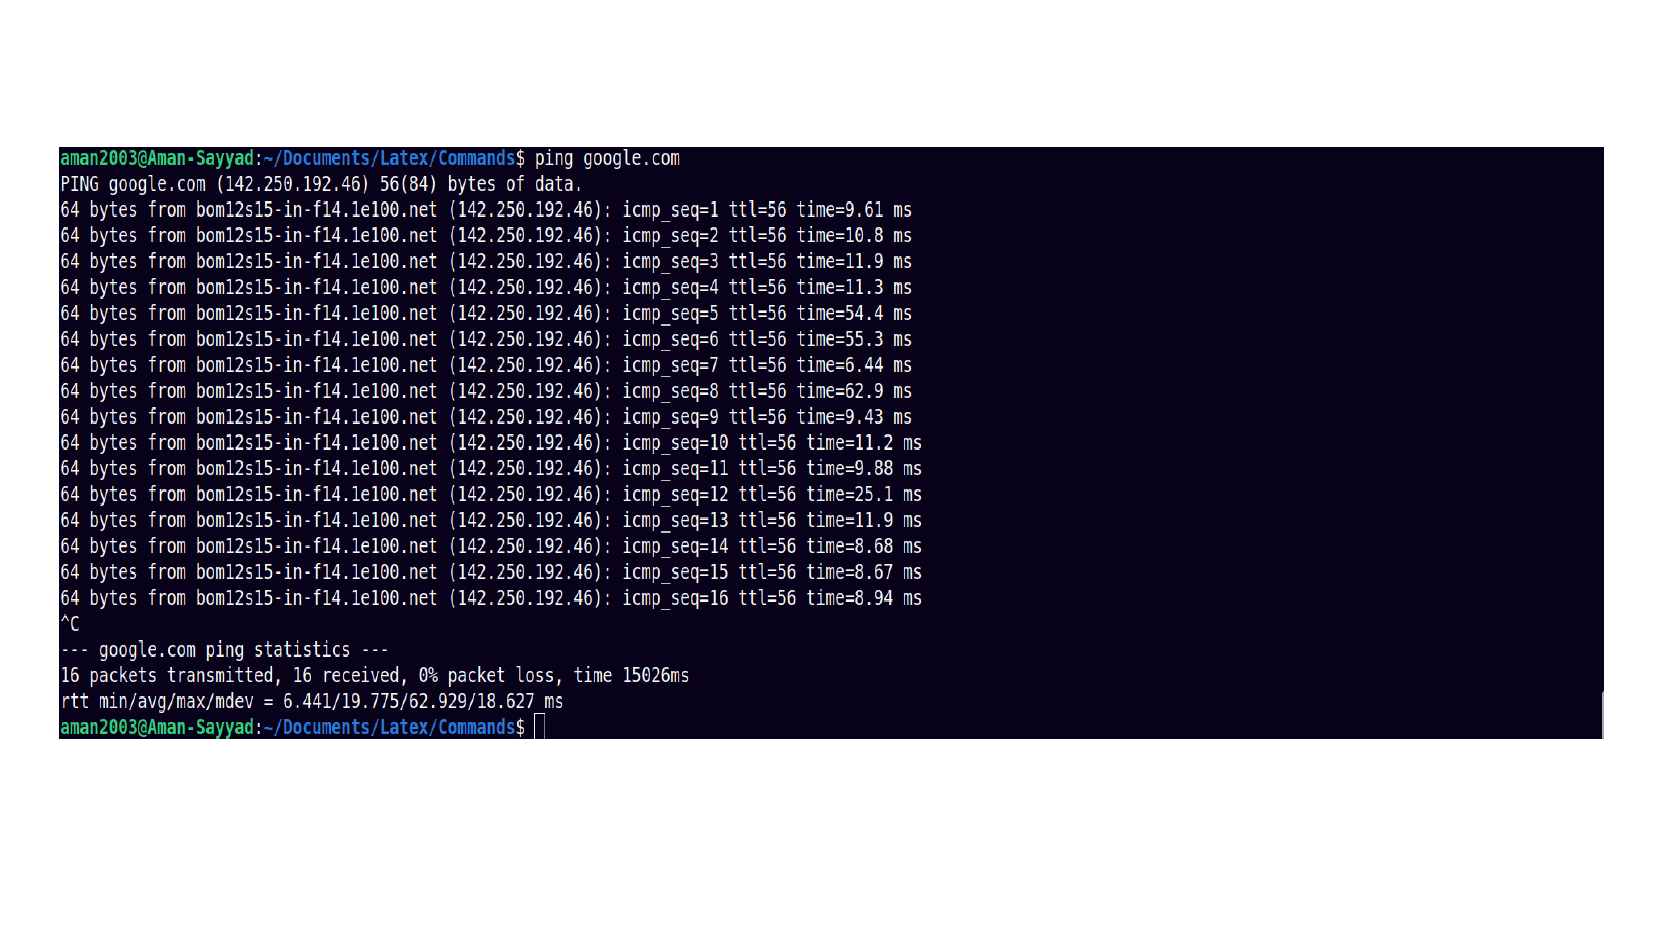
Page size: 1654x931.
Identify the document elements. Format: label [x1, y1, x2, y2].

picture [59, 147, 1604, 739]
